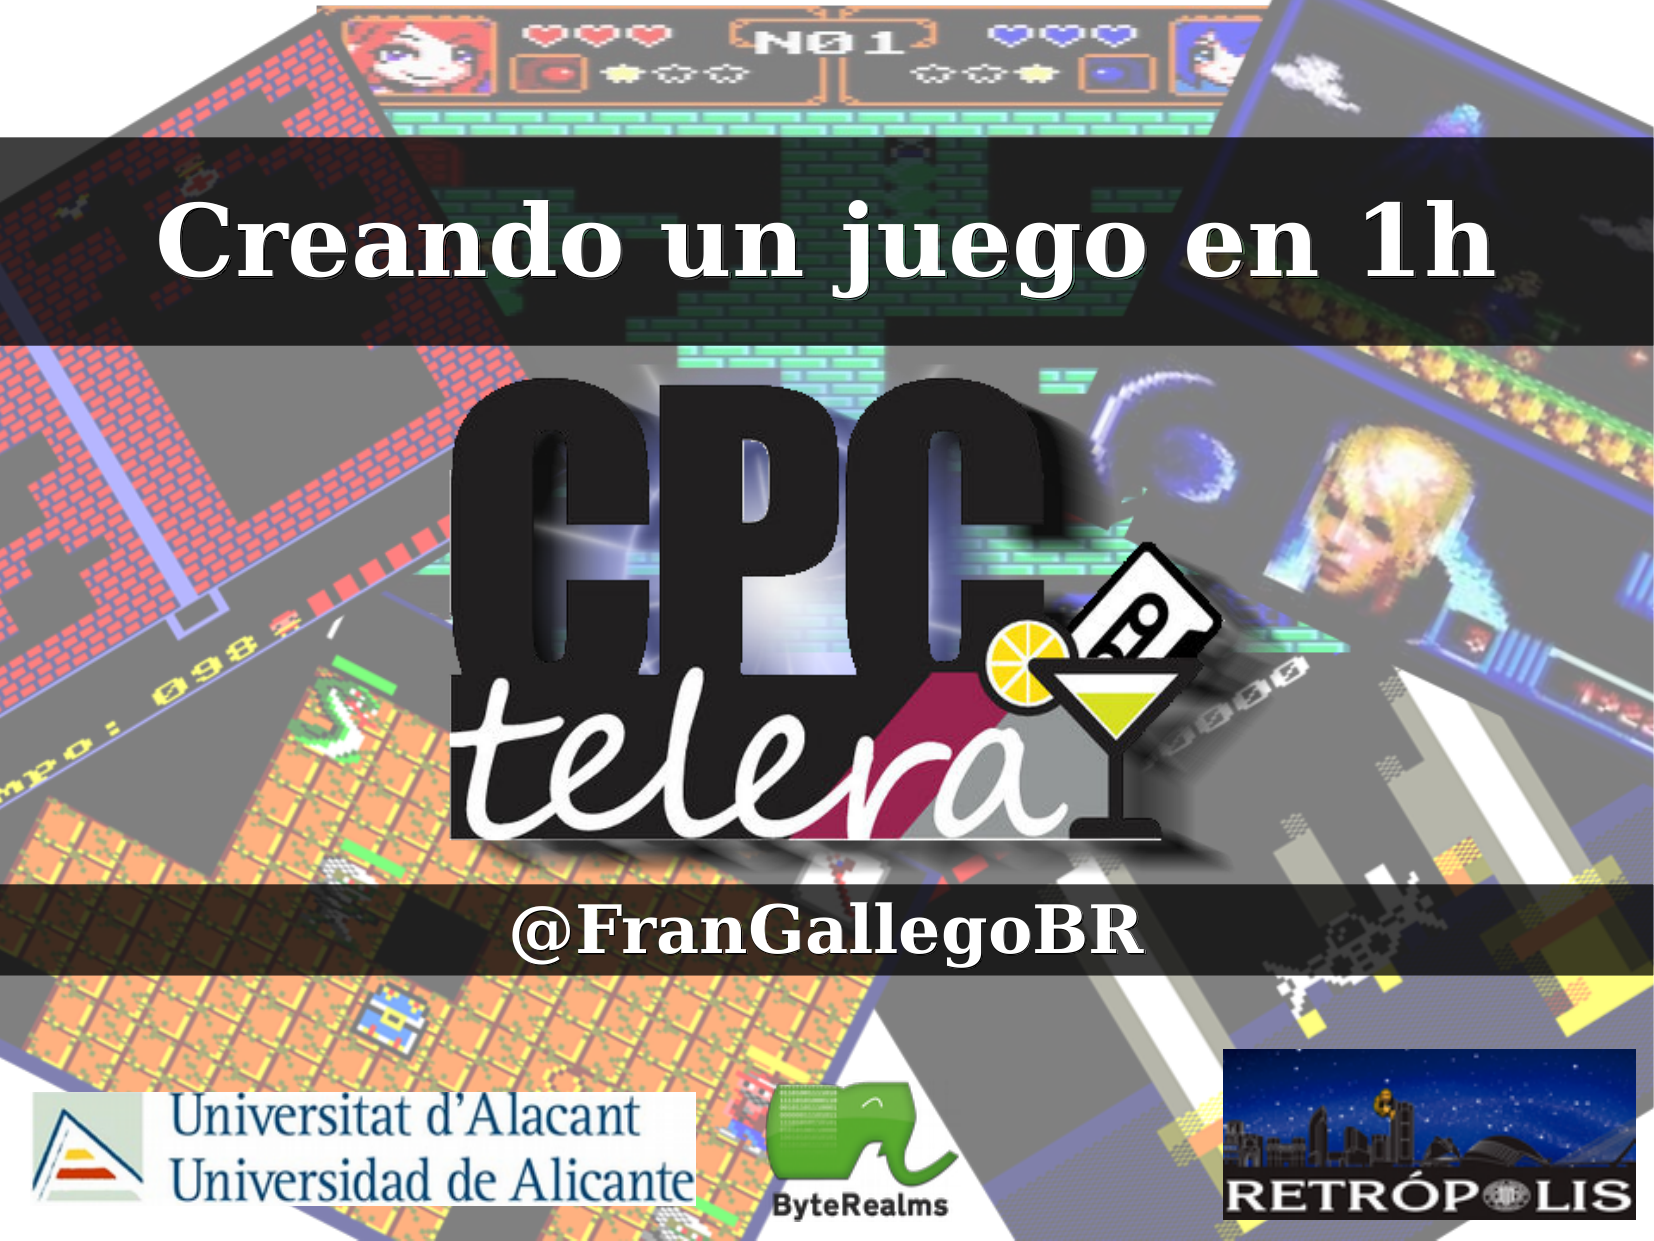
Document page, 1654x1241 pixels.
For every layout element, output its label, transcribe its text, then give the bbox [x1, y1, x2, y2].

picture [0, 976, 1654, 1241]
title Creando un juego en 1h [0, 138, 1654, 346]
title @FranGallegoBR [0, 885, 1654, 976]
picture [0, 346, 1654, 885]
picture [0, 0, 1654, 138]
